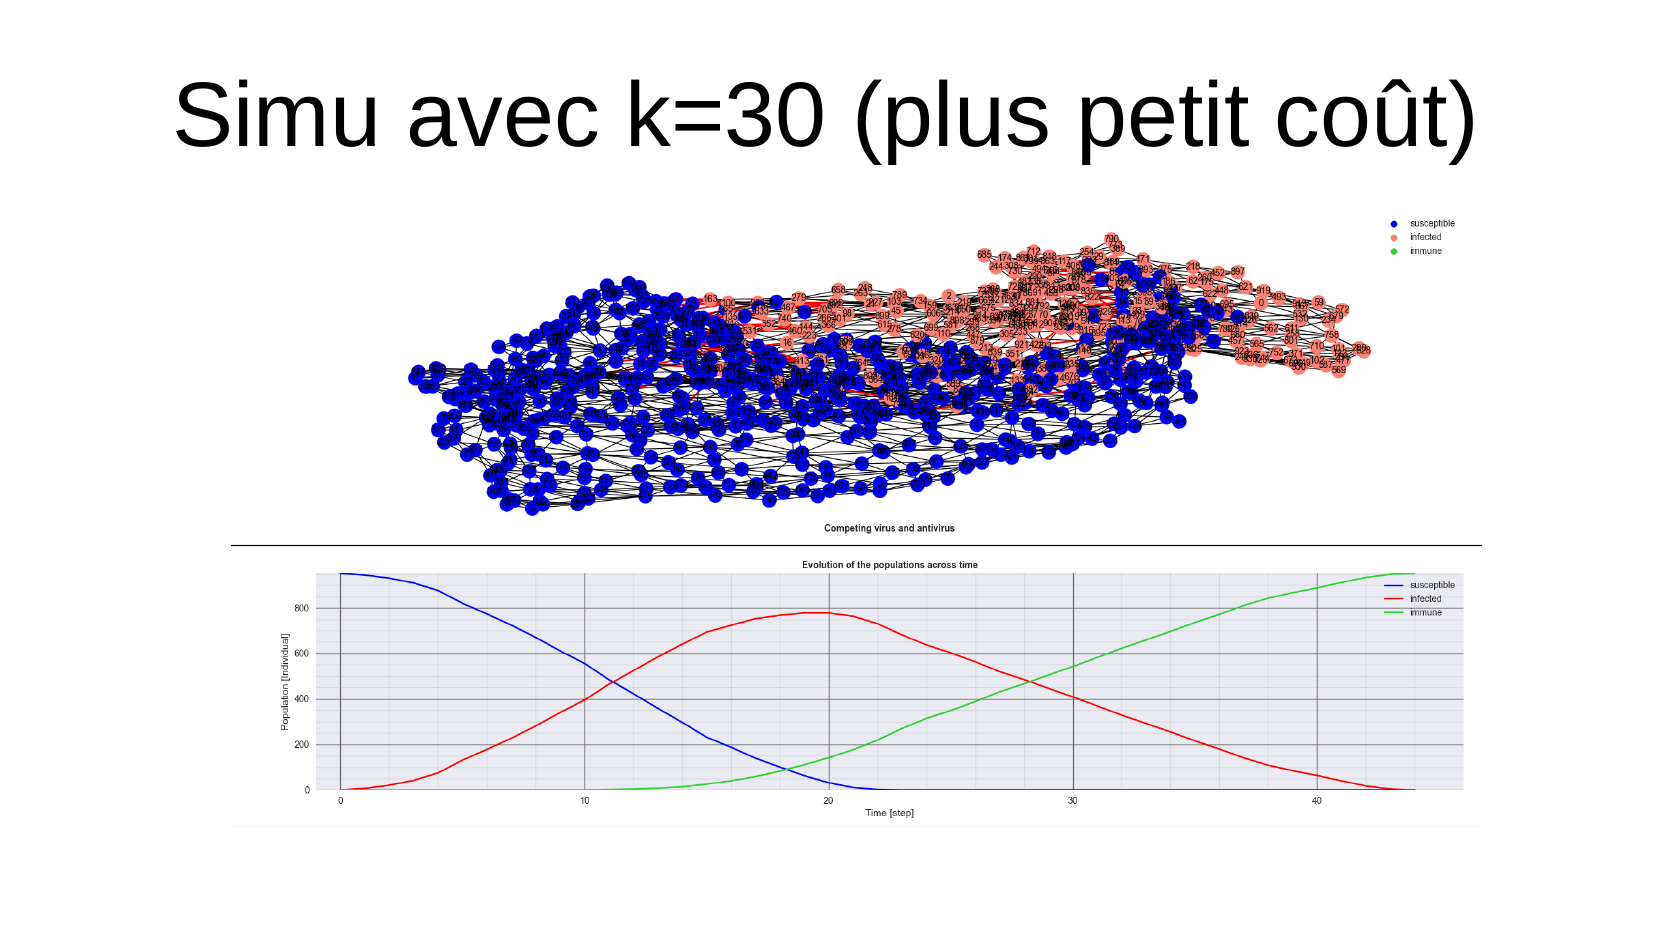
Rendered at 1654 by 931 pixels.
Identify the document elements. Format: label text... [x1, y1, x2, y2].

title Simu avec k=30 (plus petit coût) [82, 37, 1571, 193]
picture [231, 206, 1482, 827]
